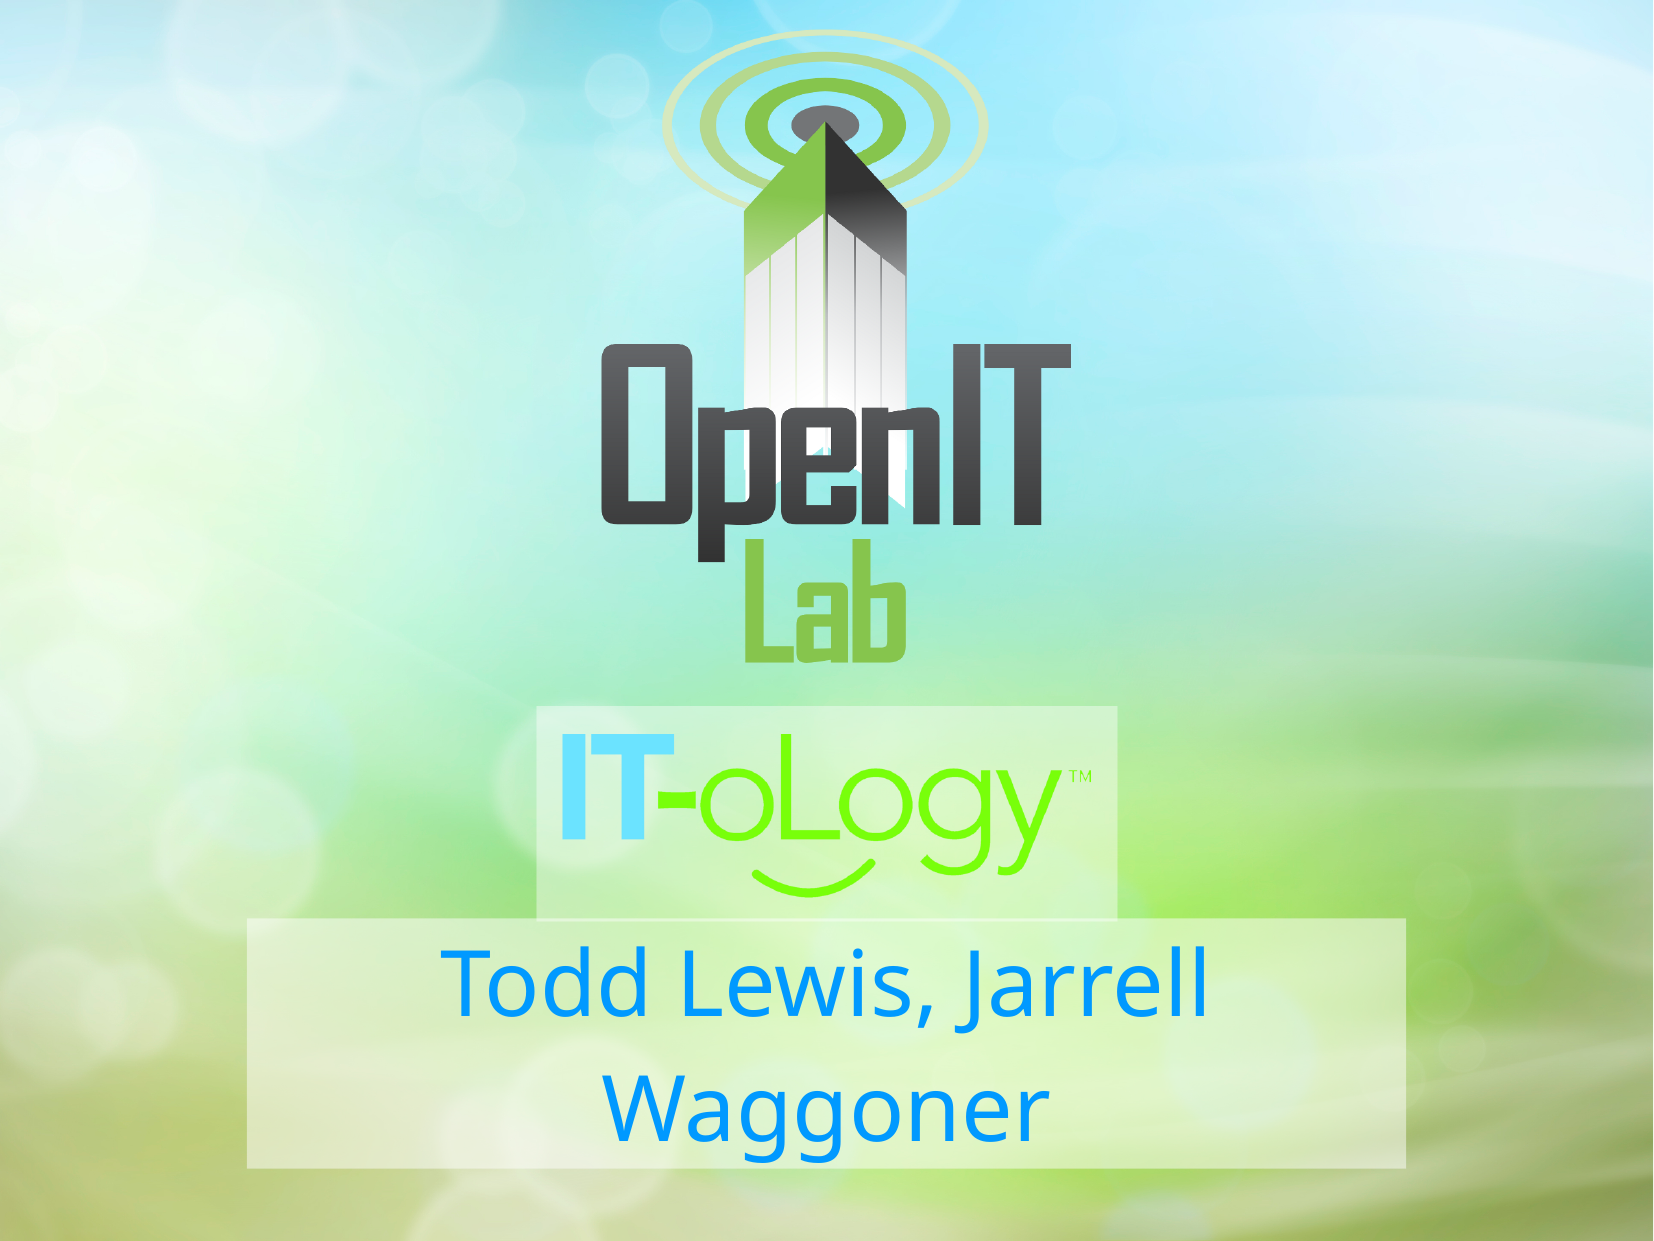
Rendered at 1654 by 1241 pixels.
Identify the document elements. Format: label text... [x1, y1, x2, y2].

picture [0, 0, 1654, 1241]
title Todd Lewis, Jarrell Waggoner [246, 968, 1407, 1119]
